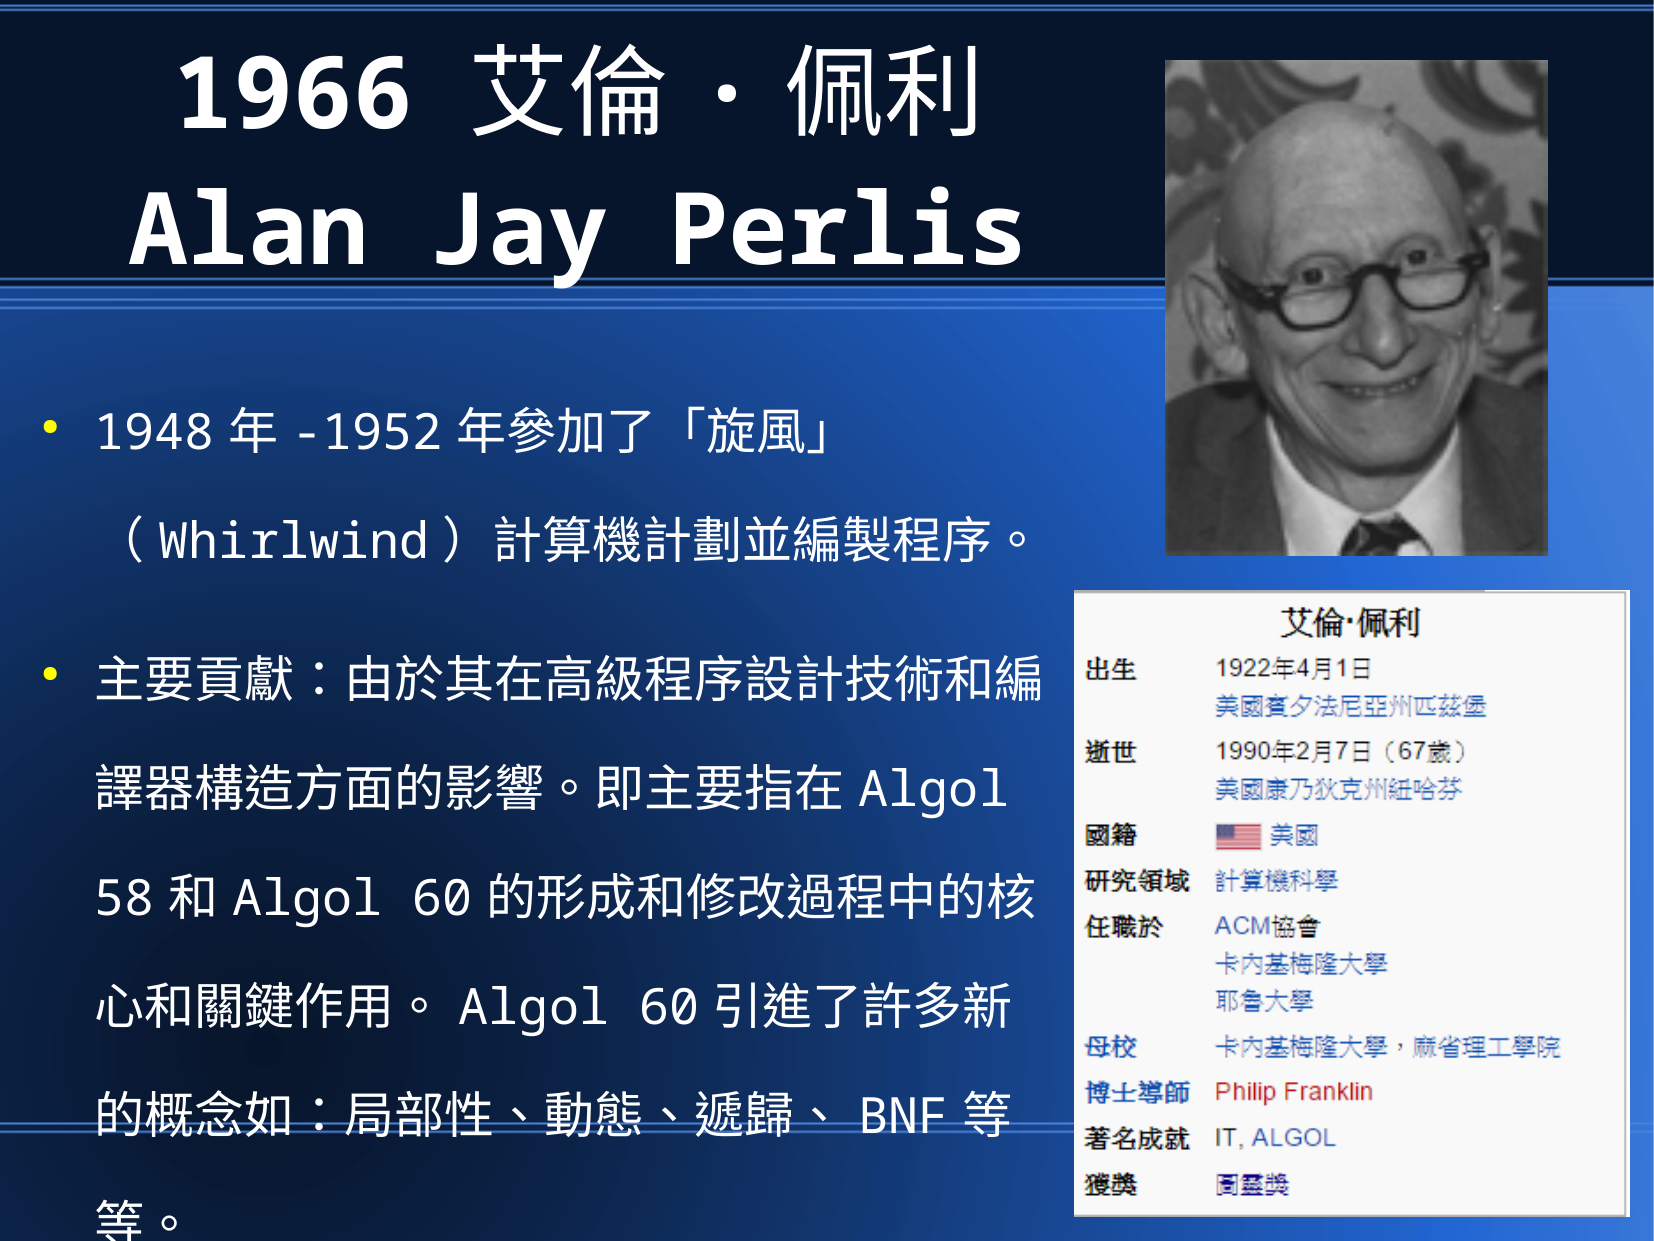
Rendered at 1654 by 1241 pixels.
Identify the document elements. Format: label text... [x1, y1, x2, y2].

title 1966 艾倫·佩利 Alan Jay Perlis [82, 32, 1075, 273]
picture [0, 0, 1654, 1241]
list 1948年-1952年參加了「旋風」（Whirlwind）計算機計劃並編製程序。 主要貢獻：由於其在高級程序設計技術和編譯器構造方面的影響。即主要指在Algol 58和Algol 60的形成和修改過程中的核心和關鍵作用。Algol 60引進了許多新的概念如：局部性、動態、遞歸、BNF等等。 [23, 355, 1052, 1241]
